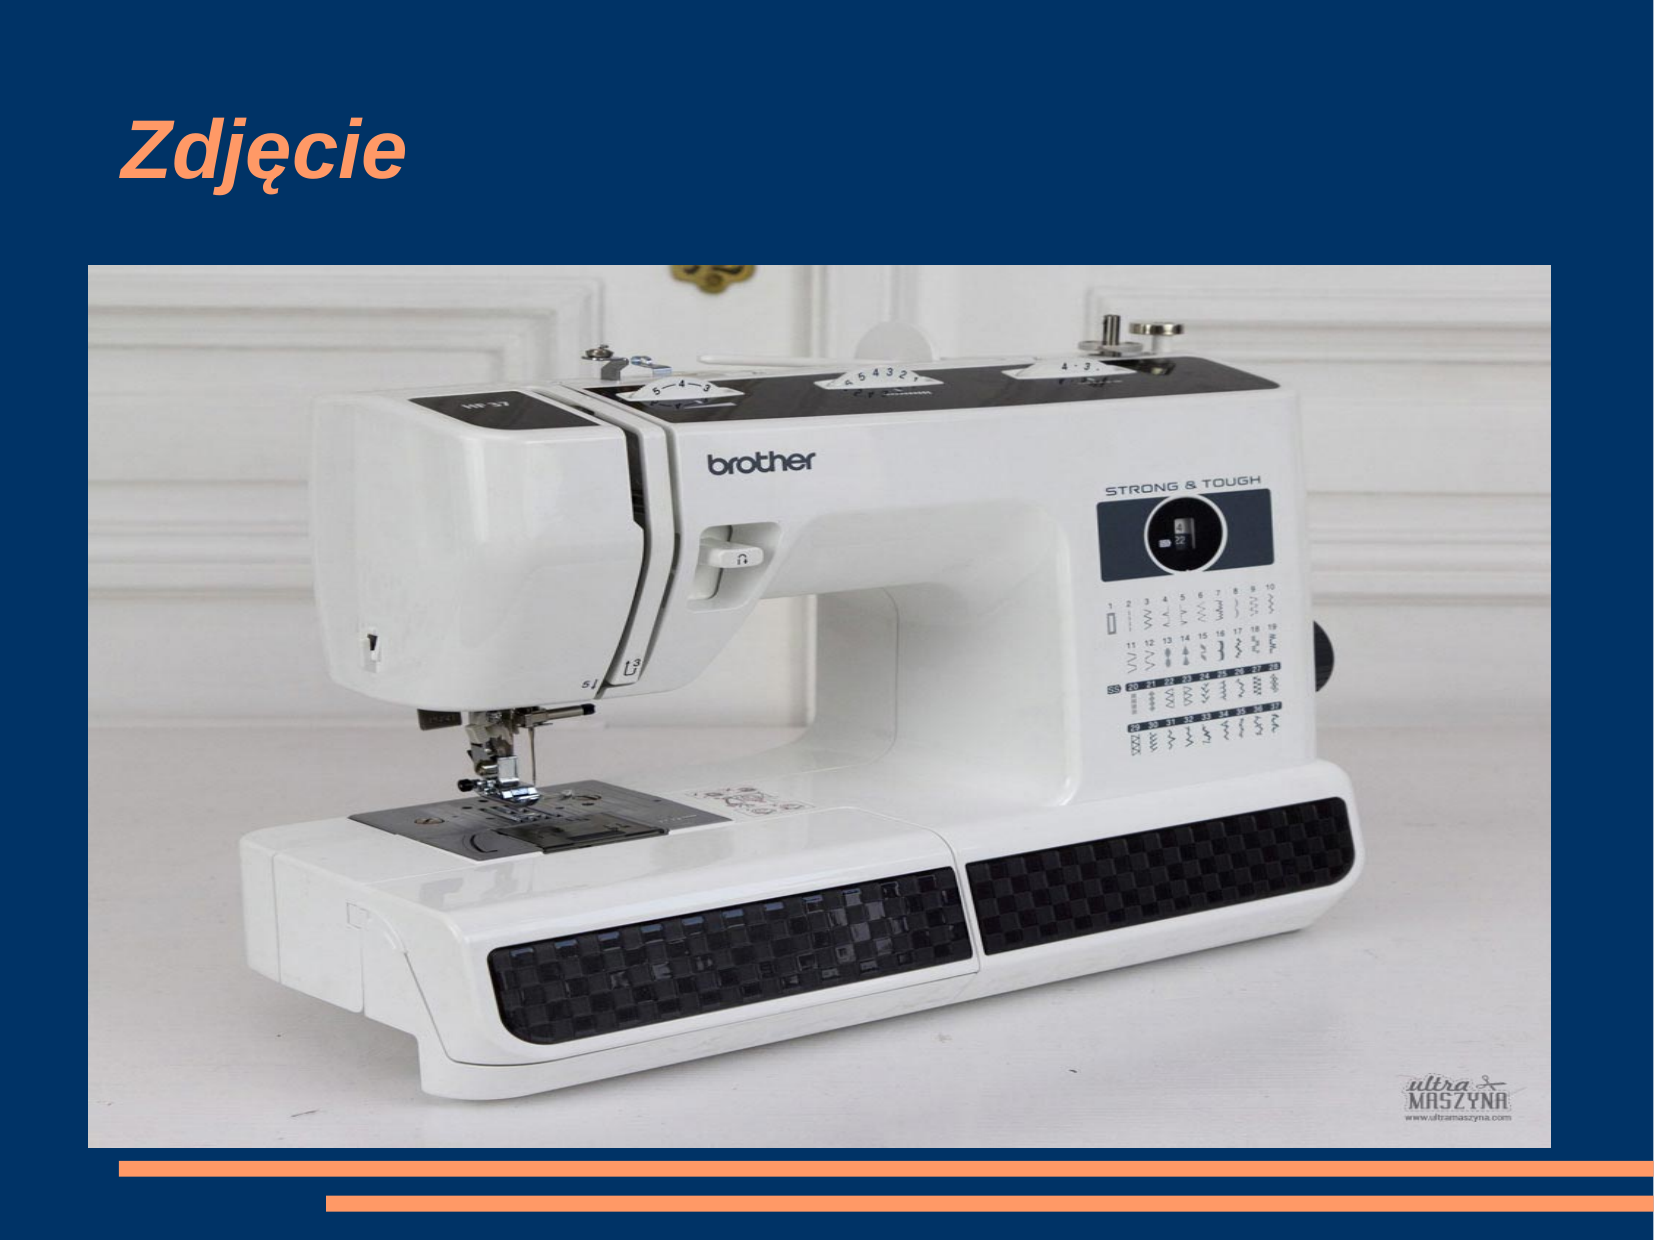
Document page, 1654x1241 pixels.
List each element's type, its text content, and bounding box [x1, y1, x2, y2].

picture [88, 265, 1551, 1148]
title Zdjęcie [121, 46, 1534, 254]
